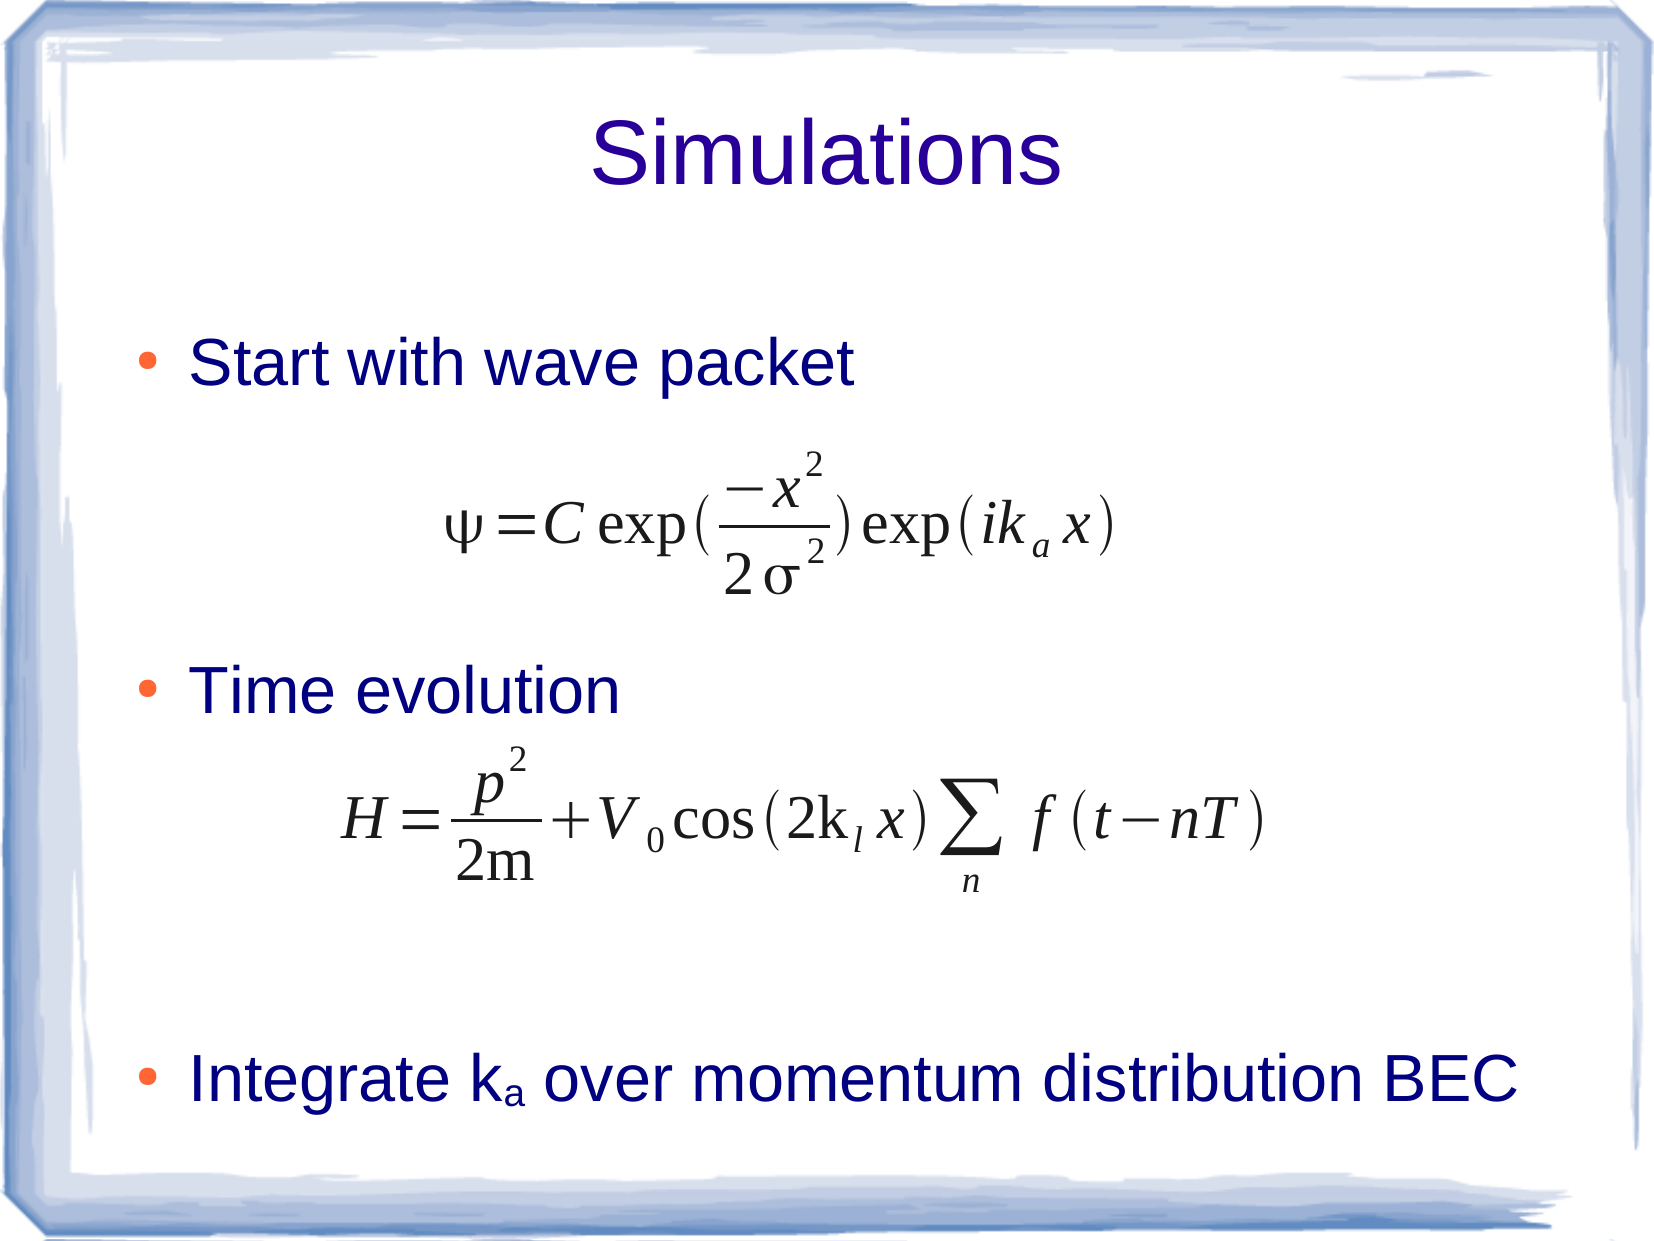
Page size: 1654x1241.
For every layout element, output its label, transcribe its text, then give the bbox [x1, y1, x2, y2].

chart [330, 738, 1274, 902]
list Start with wave packet Time evolution Integrate ka over momentum distribution BEC [118, 324, 1571, 1144]
title Simulations [82, 49, 1571, 257]
chart [436, 443, 1123, 609]
picture [0, 0, 1654, 1241]
